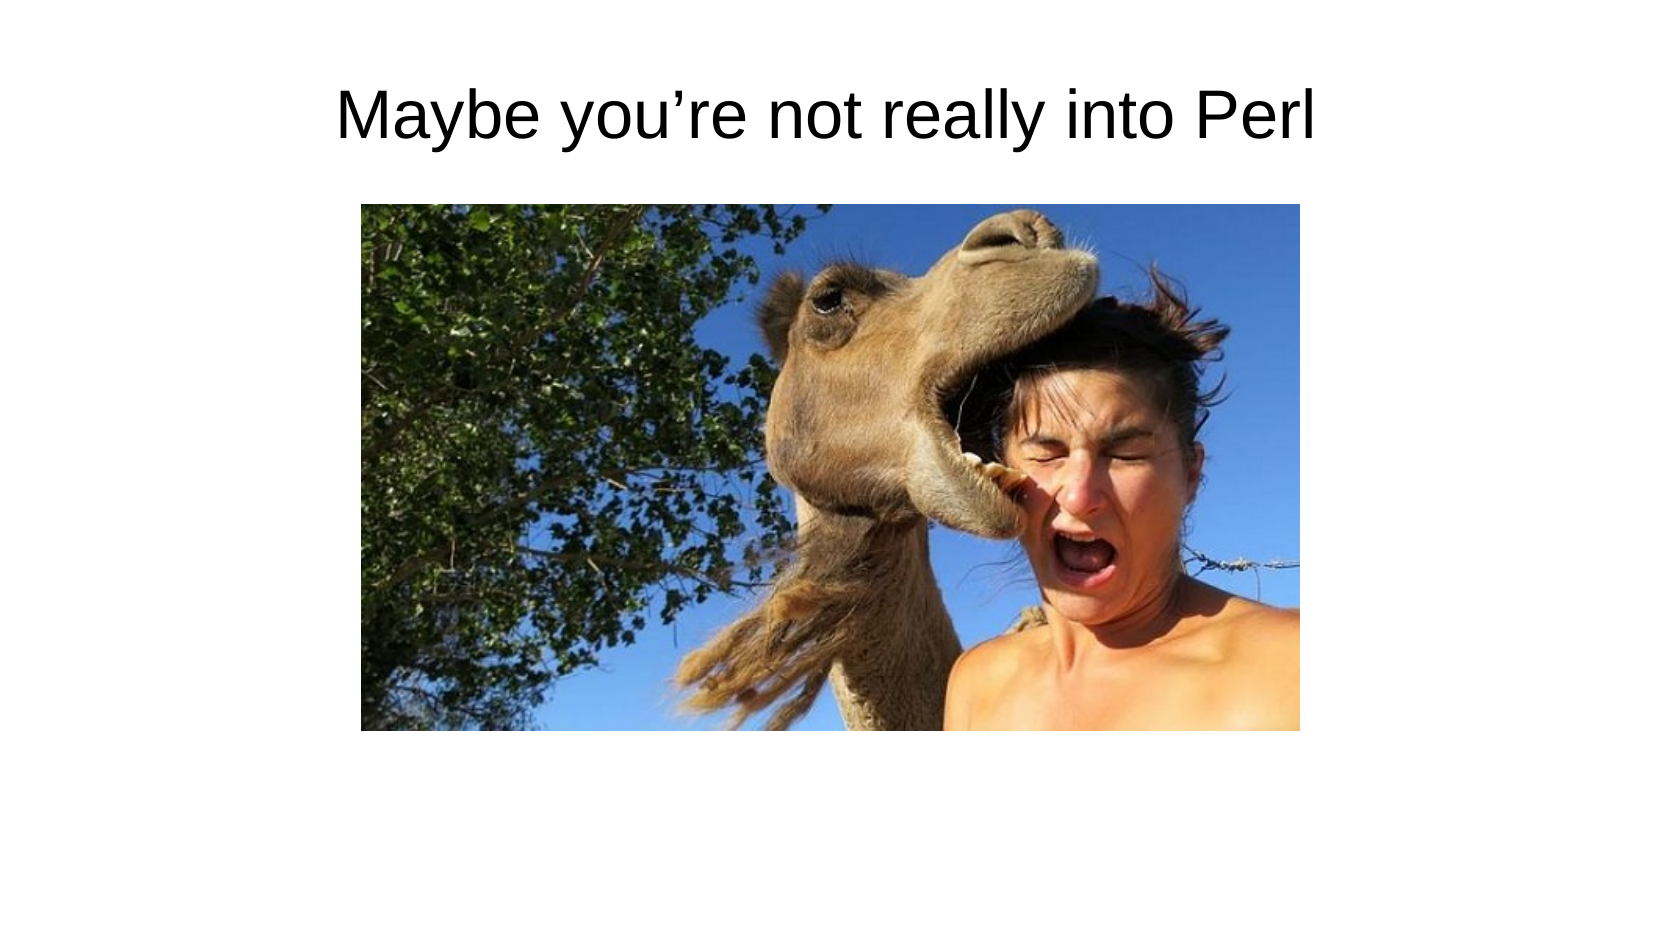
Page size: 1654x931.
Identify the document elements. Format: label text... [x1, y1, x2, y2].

title Maybe you’re not really into Perl [82, 37, 1571, 193]
picture [361, 204, 1300, 731]
